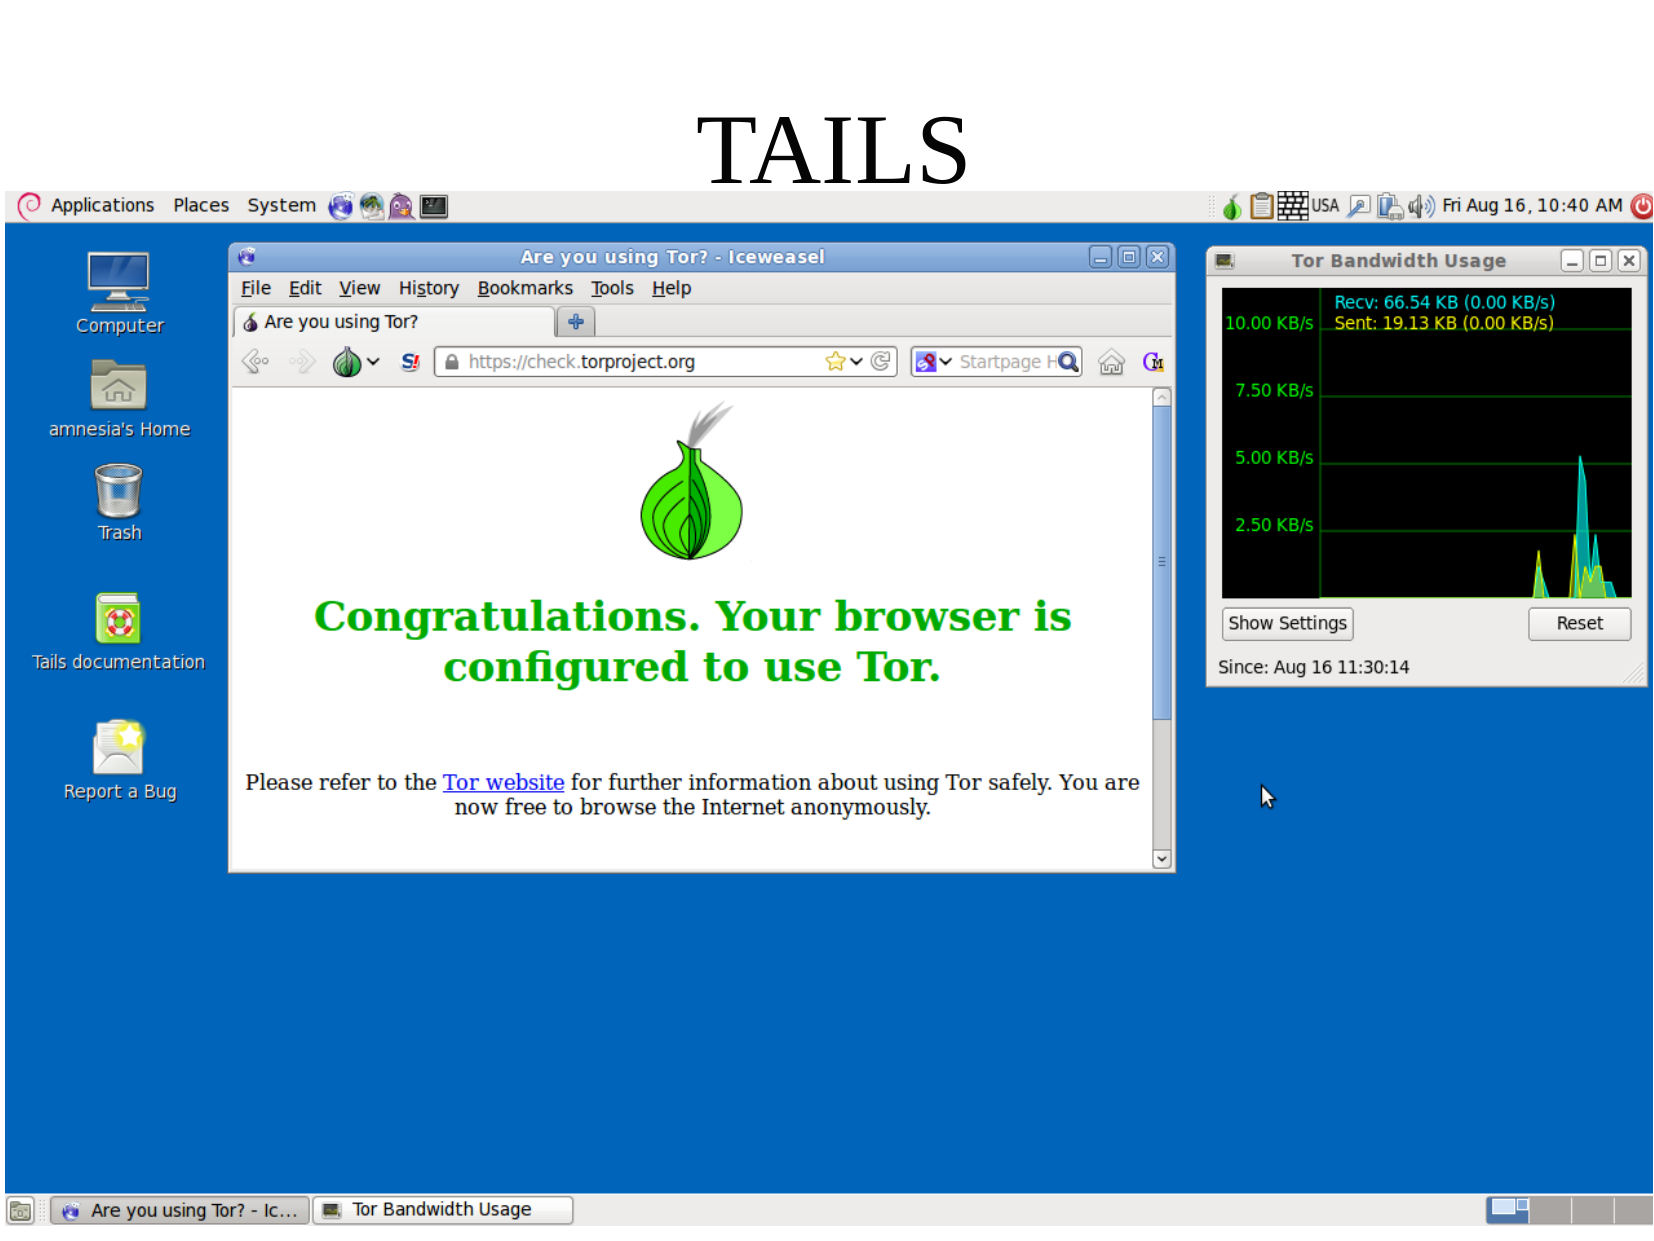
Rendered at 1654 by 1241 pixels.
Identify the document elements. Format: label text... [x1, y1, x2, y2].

title TAILS [75, 47, 1594, 191]
picture [5, 191, 1653, 1226]
